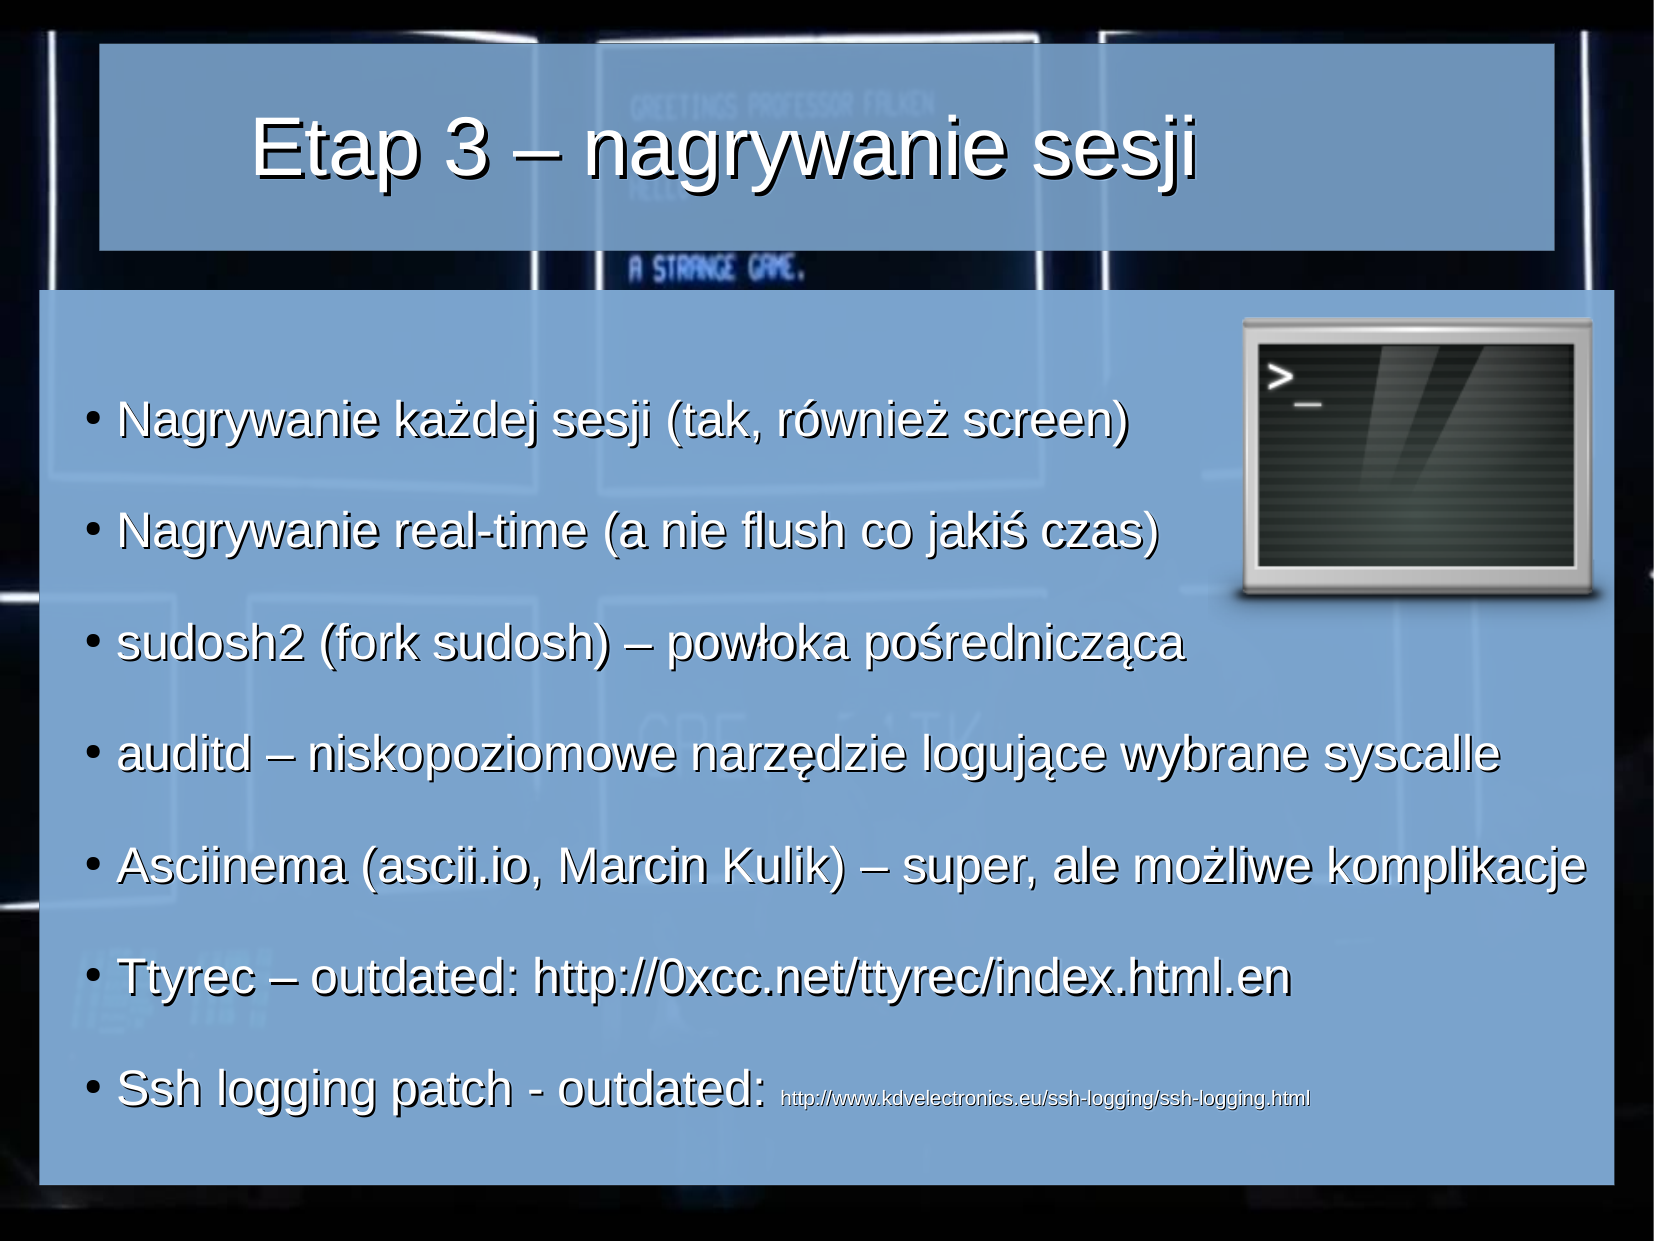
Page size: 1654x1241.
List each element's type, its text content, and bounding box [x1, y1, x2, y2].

picture [0, 0, 1654, 1241]
title Etap 3 – nagrywanie sesji [99, 43, 1555, 251]
text_box Nagrywanie każdej sesji (tak, również screen) Nagrywanie real-time (a nie flush co jakiś czas) sudosh2 (fork sudosh) – powłoka pośrednicząca auditd – niskopoziomowe narzędzie logujące wybrane syscalle Asciinema (ascii.io, Marcin Kulik) – super, ale możliwe komplikacje Ttyrec – outdated: http://0xcc.net/ttyrec/index.html.en Ssh logging patch - outdated: http://www.kdvelectronics.eu/ssh-logging/ssh-logging.html [39, 290, 1615, 1186]
